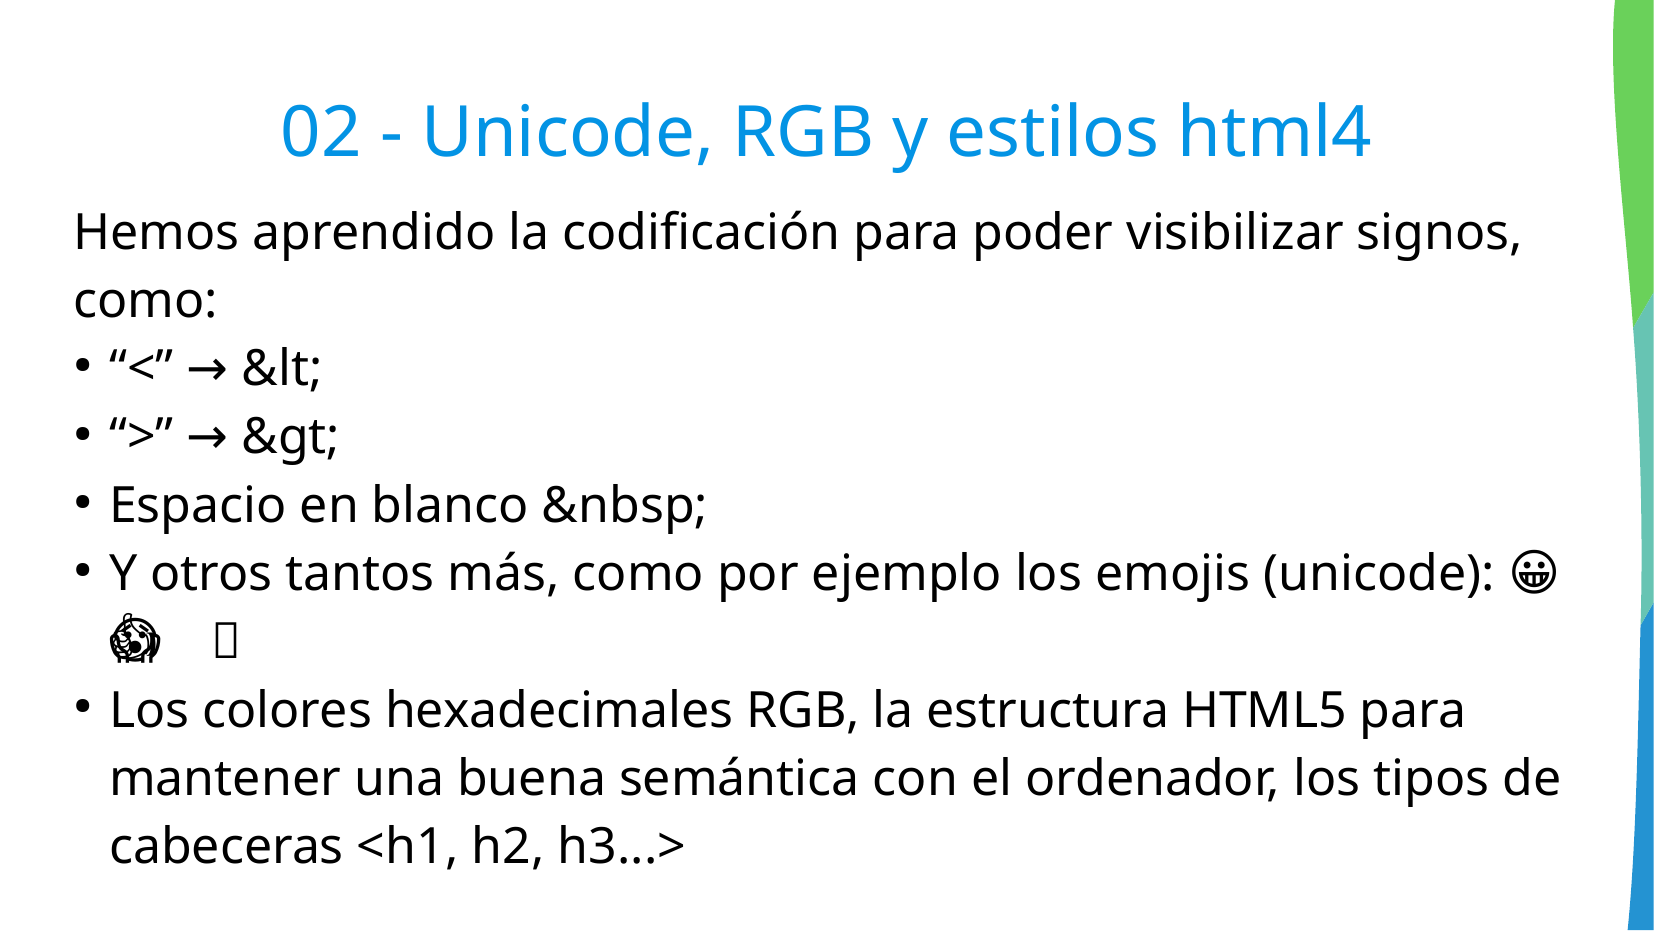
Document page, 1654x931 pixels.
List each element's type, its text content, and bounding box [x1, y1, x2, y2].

text_box 02 - Unicode, RGB y estilos html4 [0, 78, 1654, 178]
text_box Hemos aprendido la codificación para poder visibilizar signos, como: “<” → &lt; “>” → &gt; Espacio en blanco &nbsp; Y otros tantos más, como por ejemplo los emojis (unicode): 😀🤯😱👍🧠 Los colores hexadecimales RGB, la estructura HTML5 para mantener una buena semántica con el ordenador, los tipos de cabeceras <h1, h2, h3...> [59, 188, 1595, 886]
